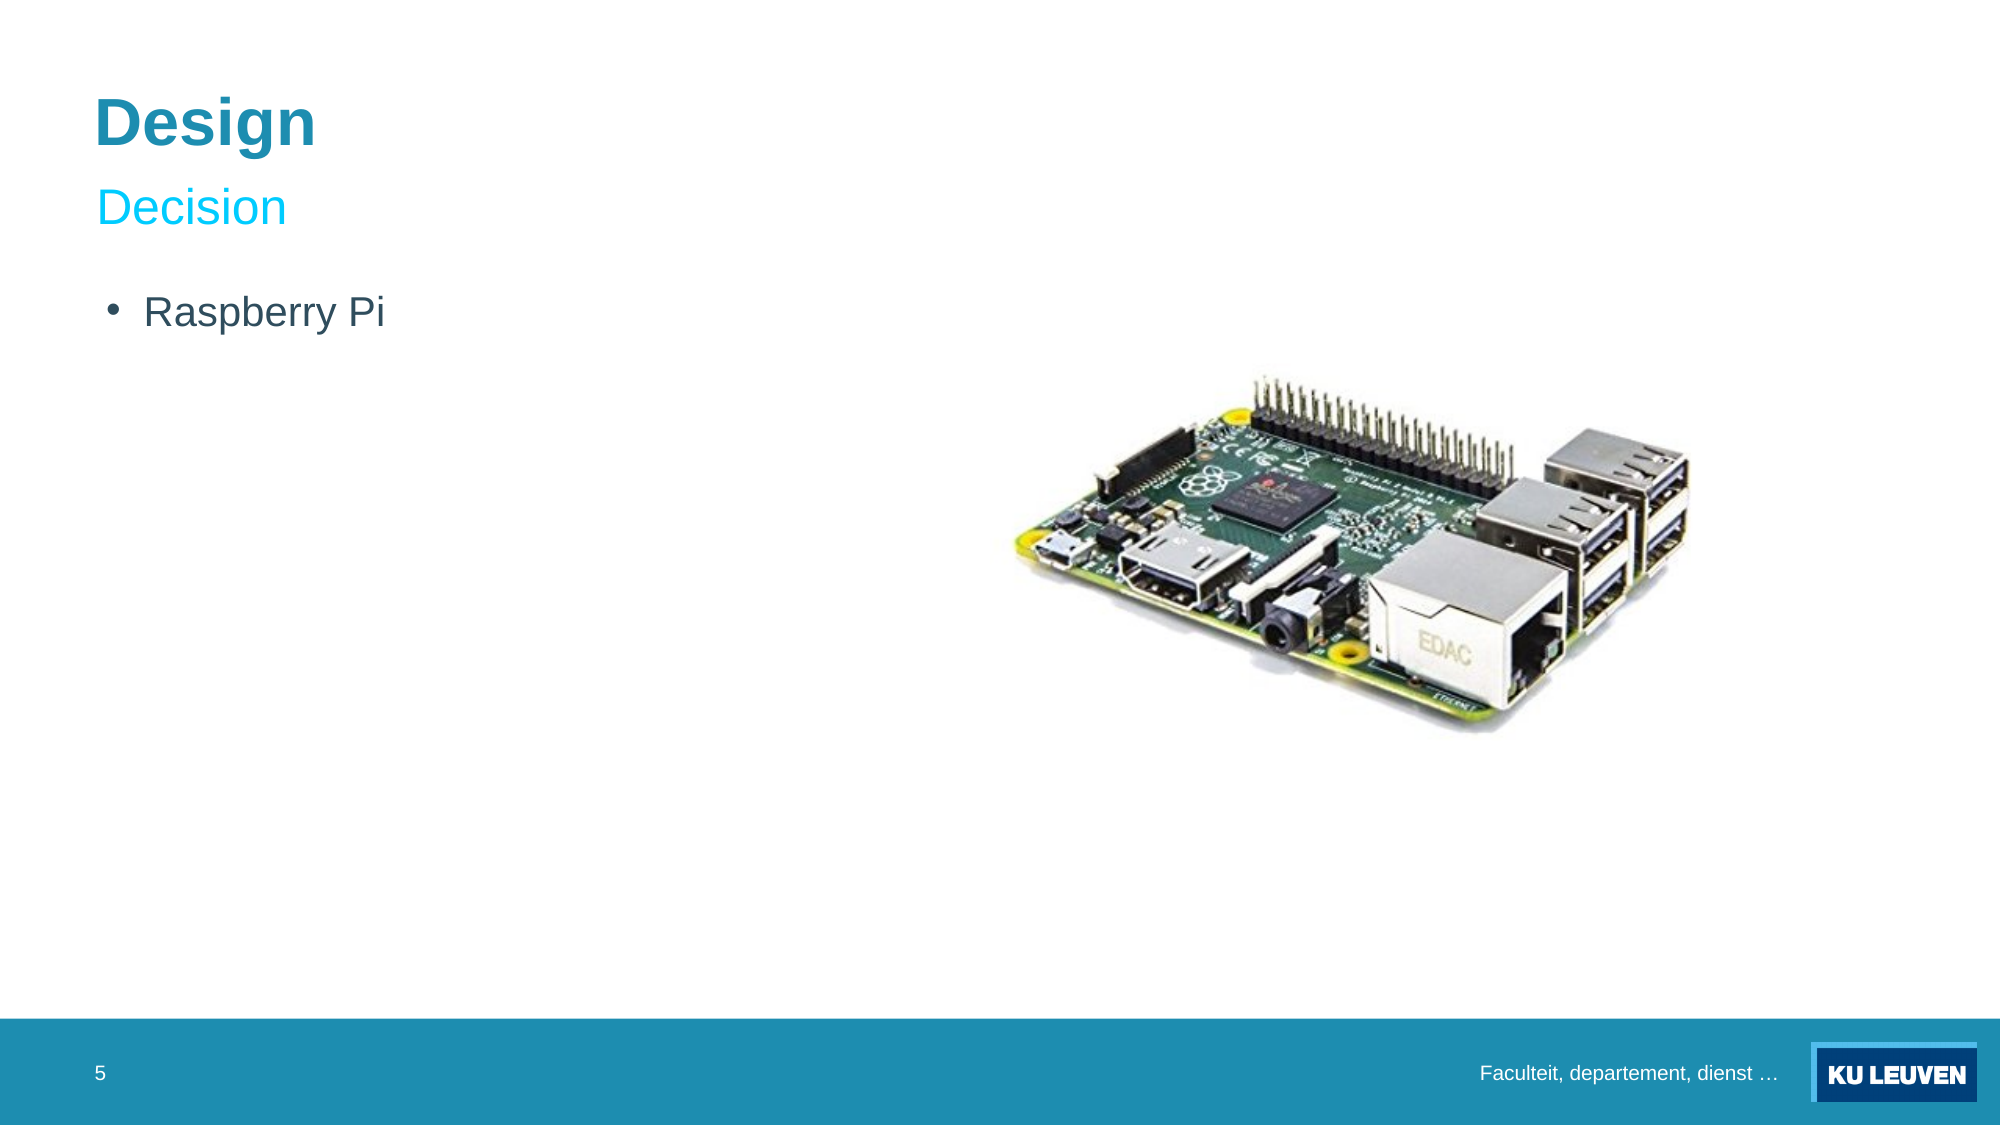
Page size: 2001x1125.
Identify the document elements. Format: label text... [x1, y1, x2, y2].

picture [990, 314, 1719, 781]
picture [1811, 1042, 1977, 1102]
title Design [94, 49, 1906, 189]
list Raspberry Pi [91, 276, 1032, 815]
text_box Decision [81, 171, 533, 243]
